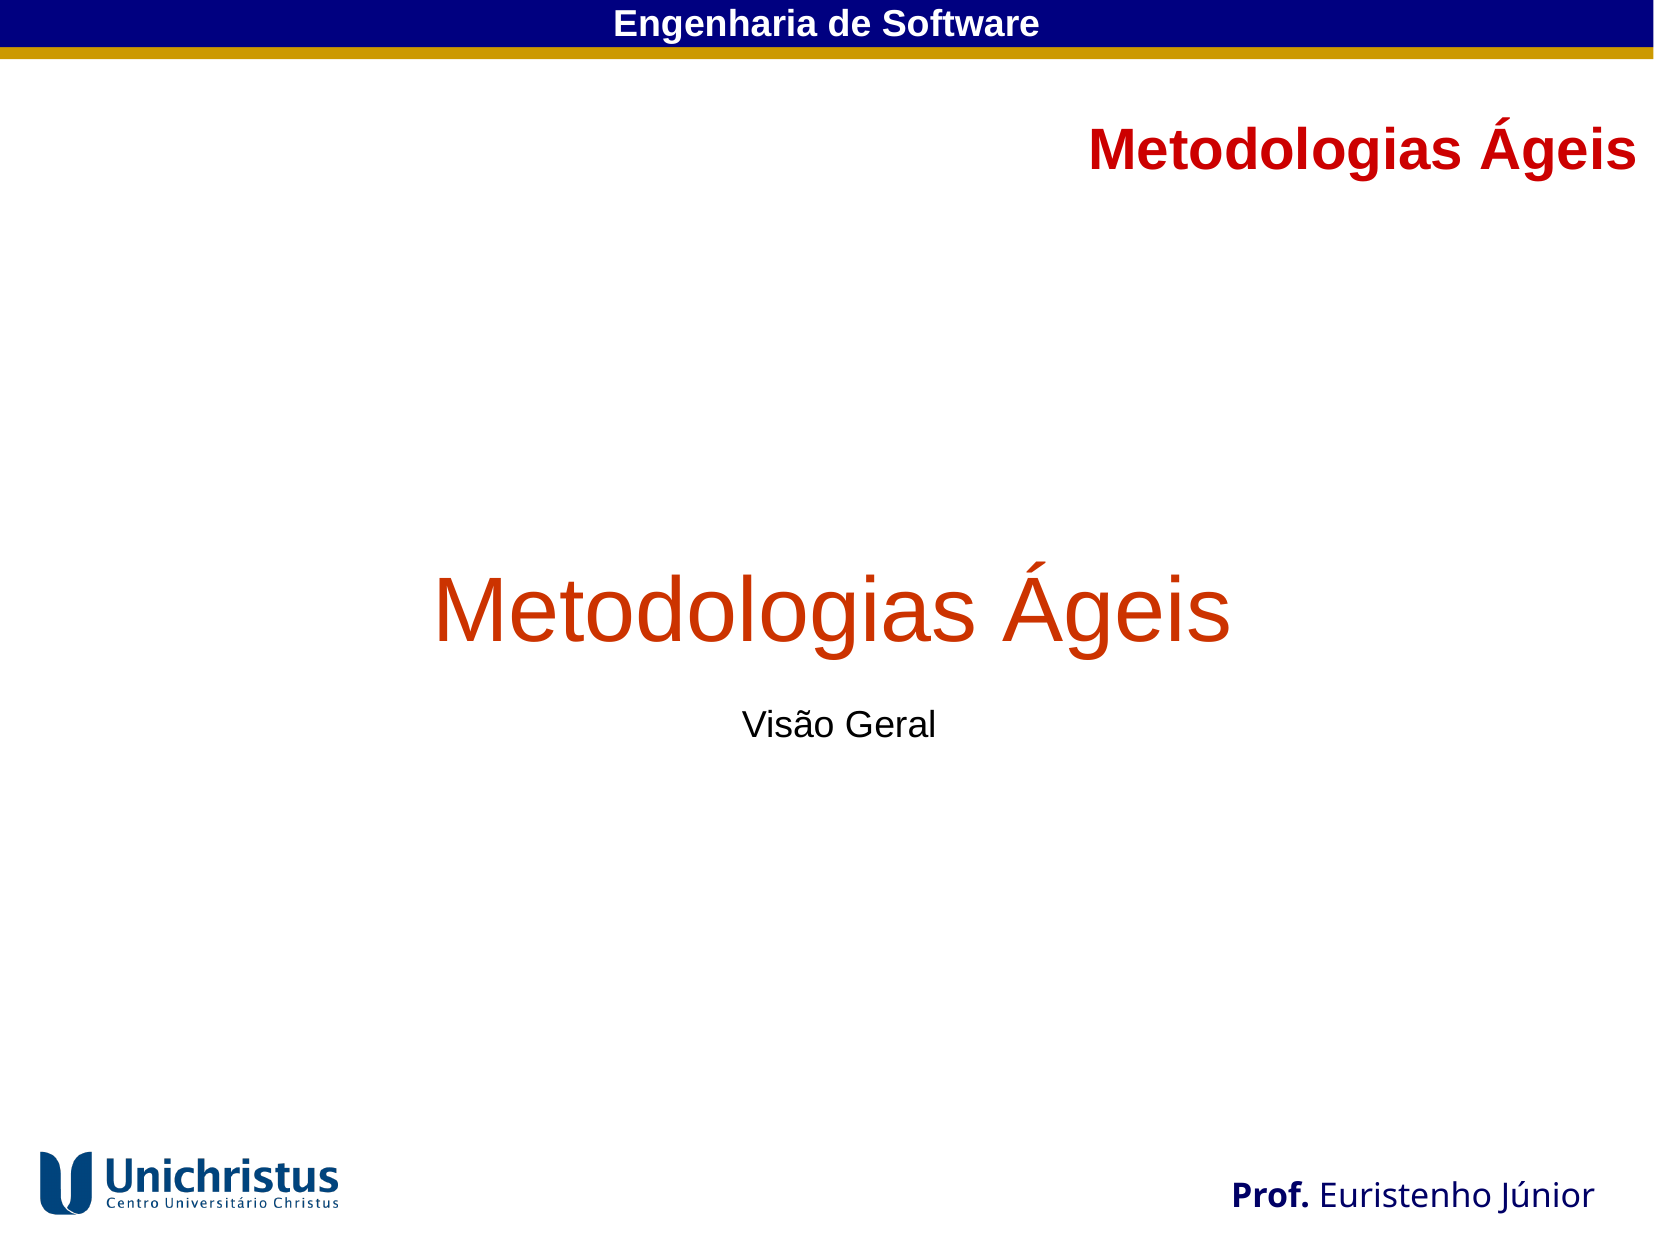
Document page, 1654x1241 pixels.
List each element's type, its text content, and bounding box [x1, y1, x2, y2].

text_box [0, 48, 1654, 60]
text_box Prof. Euristenho Júnior [1216, 1163, 1654, 1224]
title Metodologias Ágeis [177, 484, 1453, 726]
picture [35, 1148, 343, 1217]
text_box Metodologias Ágeis [1073, 109, 1654, 189]
text_box Visão Geral [296, 692, 1347, 981]
text_box Engenharia de Software [0, 0, 1654, 48]
